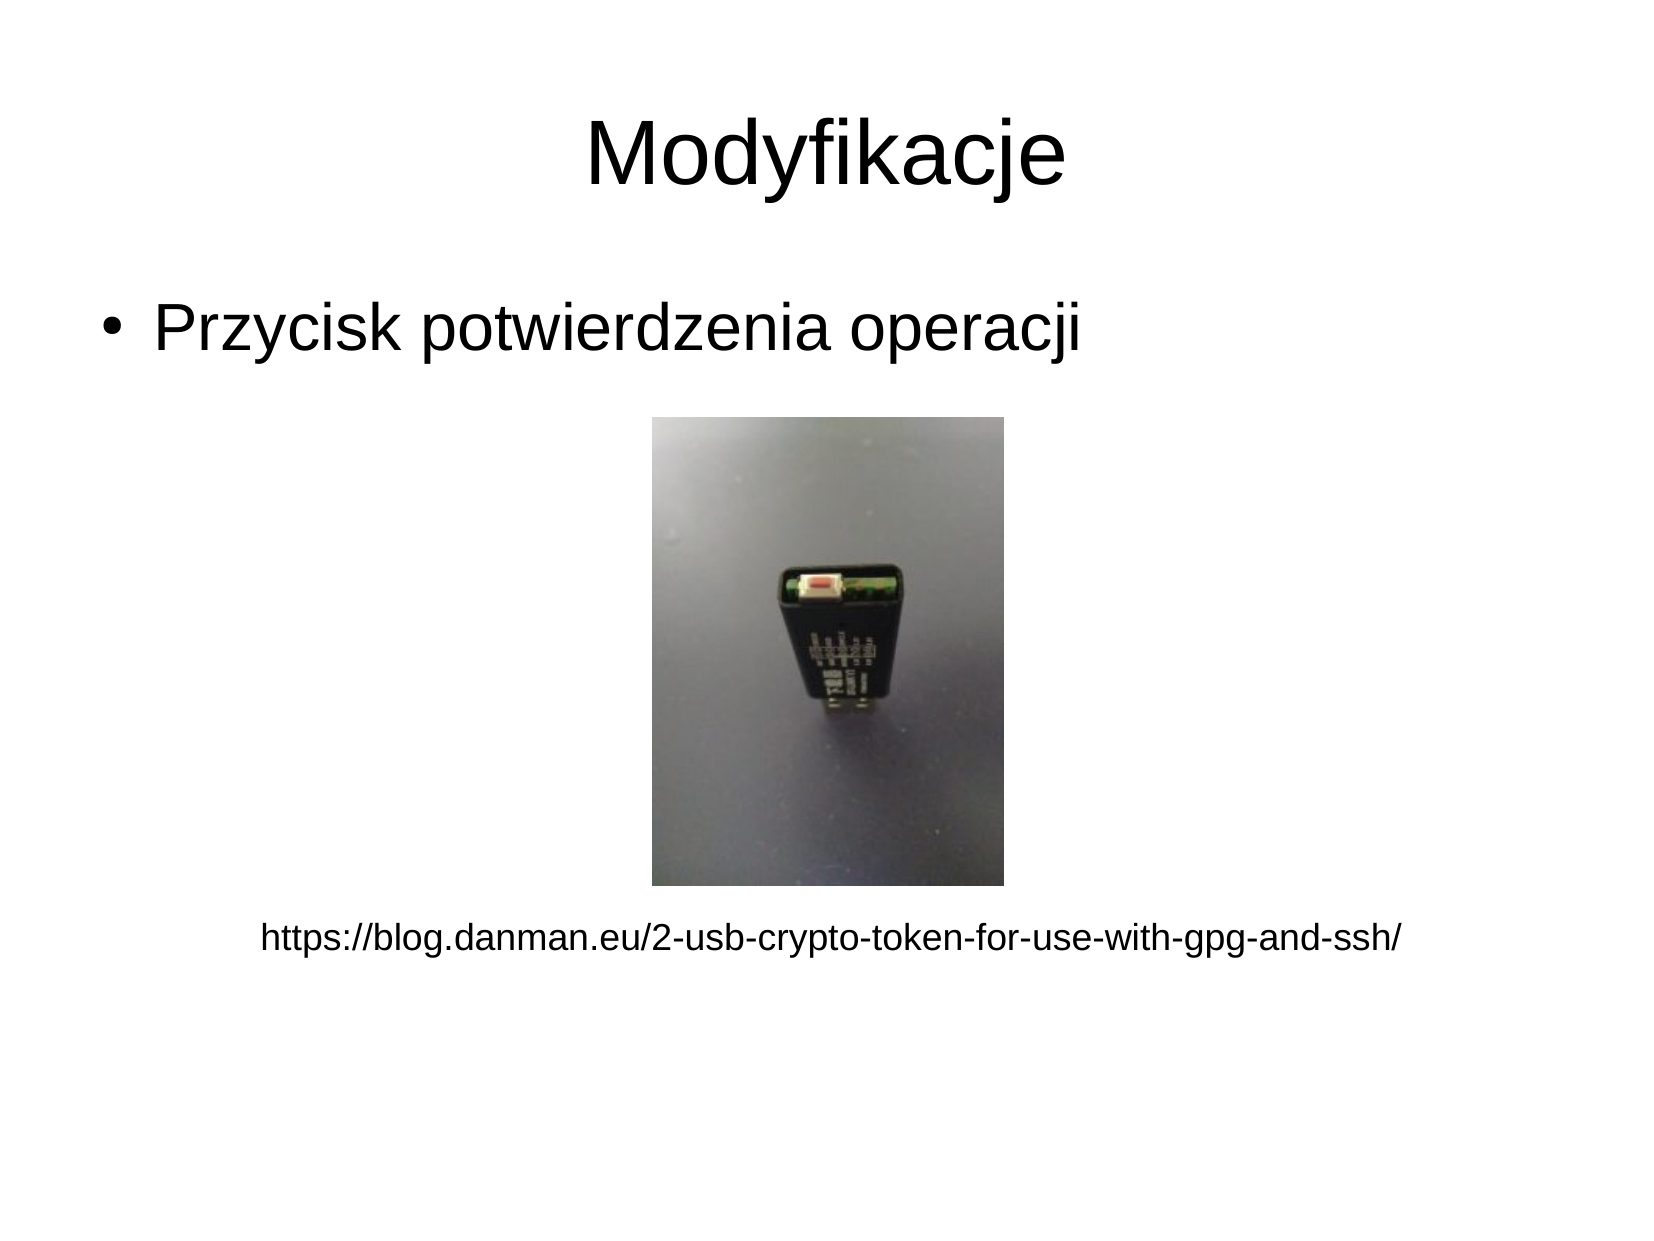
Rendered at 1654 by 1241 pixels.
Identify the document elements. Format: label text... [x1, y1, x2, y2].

list Przycisk potwierdzenia operacji [82, 290, 1571, 1010]
picture [652, 417, 1004, 886]
text_box https://blog.danman.eu/2-usb-crypto-token-for-use-with-gpg-and-ssh/ [245, 909, 1418, 966]
title Modyfikacje [82, 49, 1571, 257]
